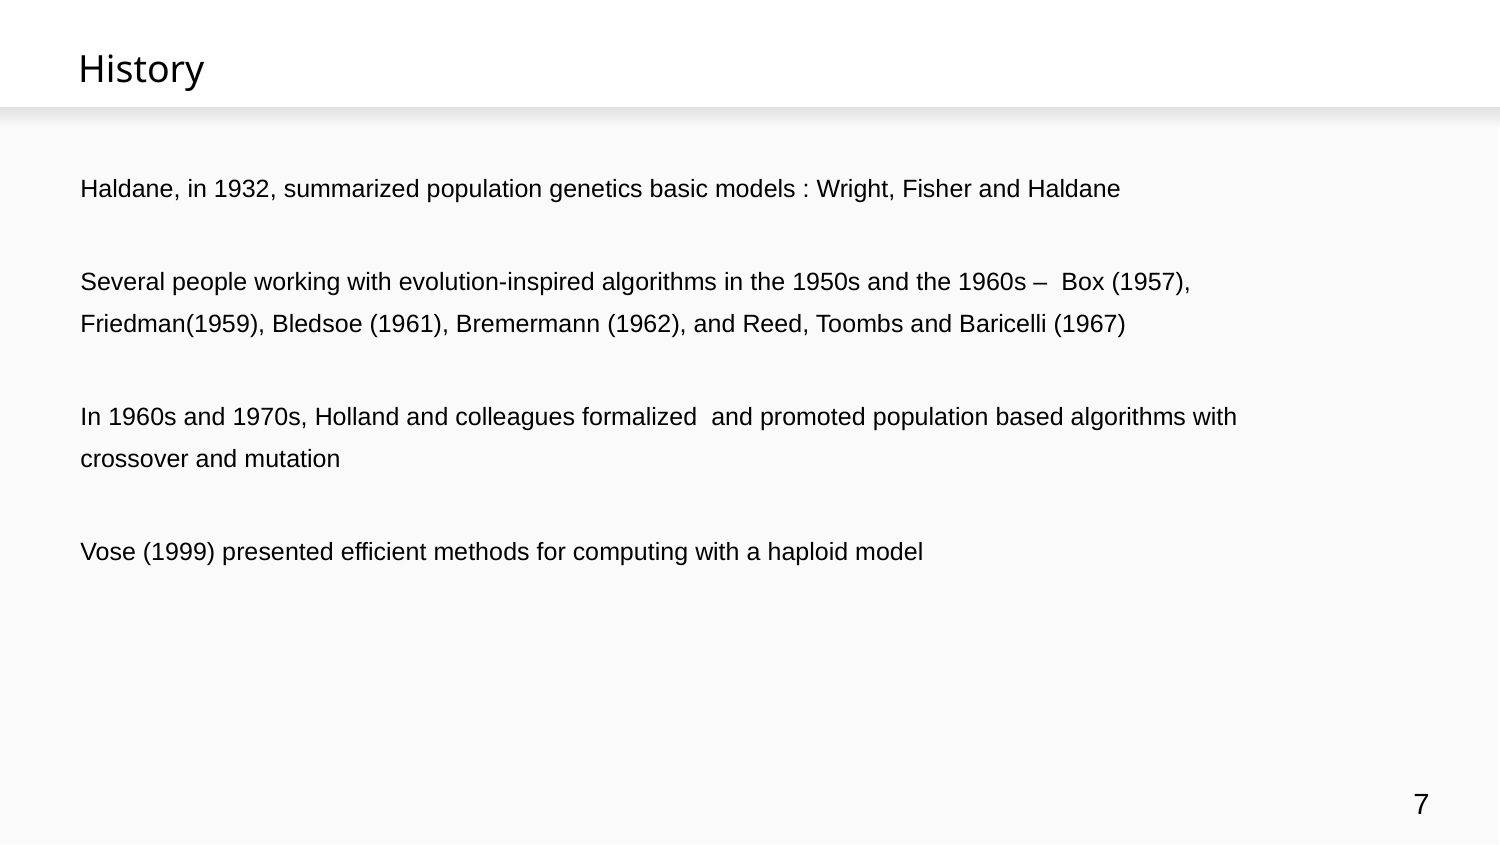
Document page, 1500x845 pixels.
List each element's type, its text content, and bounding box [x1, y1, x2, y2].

list Haldane, in 1932, summarized population genetics basic models : Wright, Fisher and Haldane Several people working with evolution-inspired algorithms in the 1950s and the 1960s – Box (1957), Friedman(1959), Bledsoe (1961), Bremermann (1962), and Reed, Toombs and Baricelli (1967) In 1960s and 1970s, Holland and colleagues formalized and promoted population based algorithms with crossover and mutation Vose (1999) presented efficient methods for computing with a haploid model [9, 160, 1315, 642]
title History [78, 18, 671, 118]
